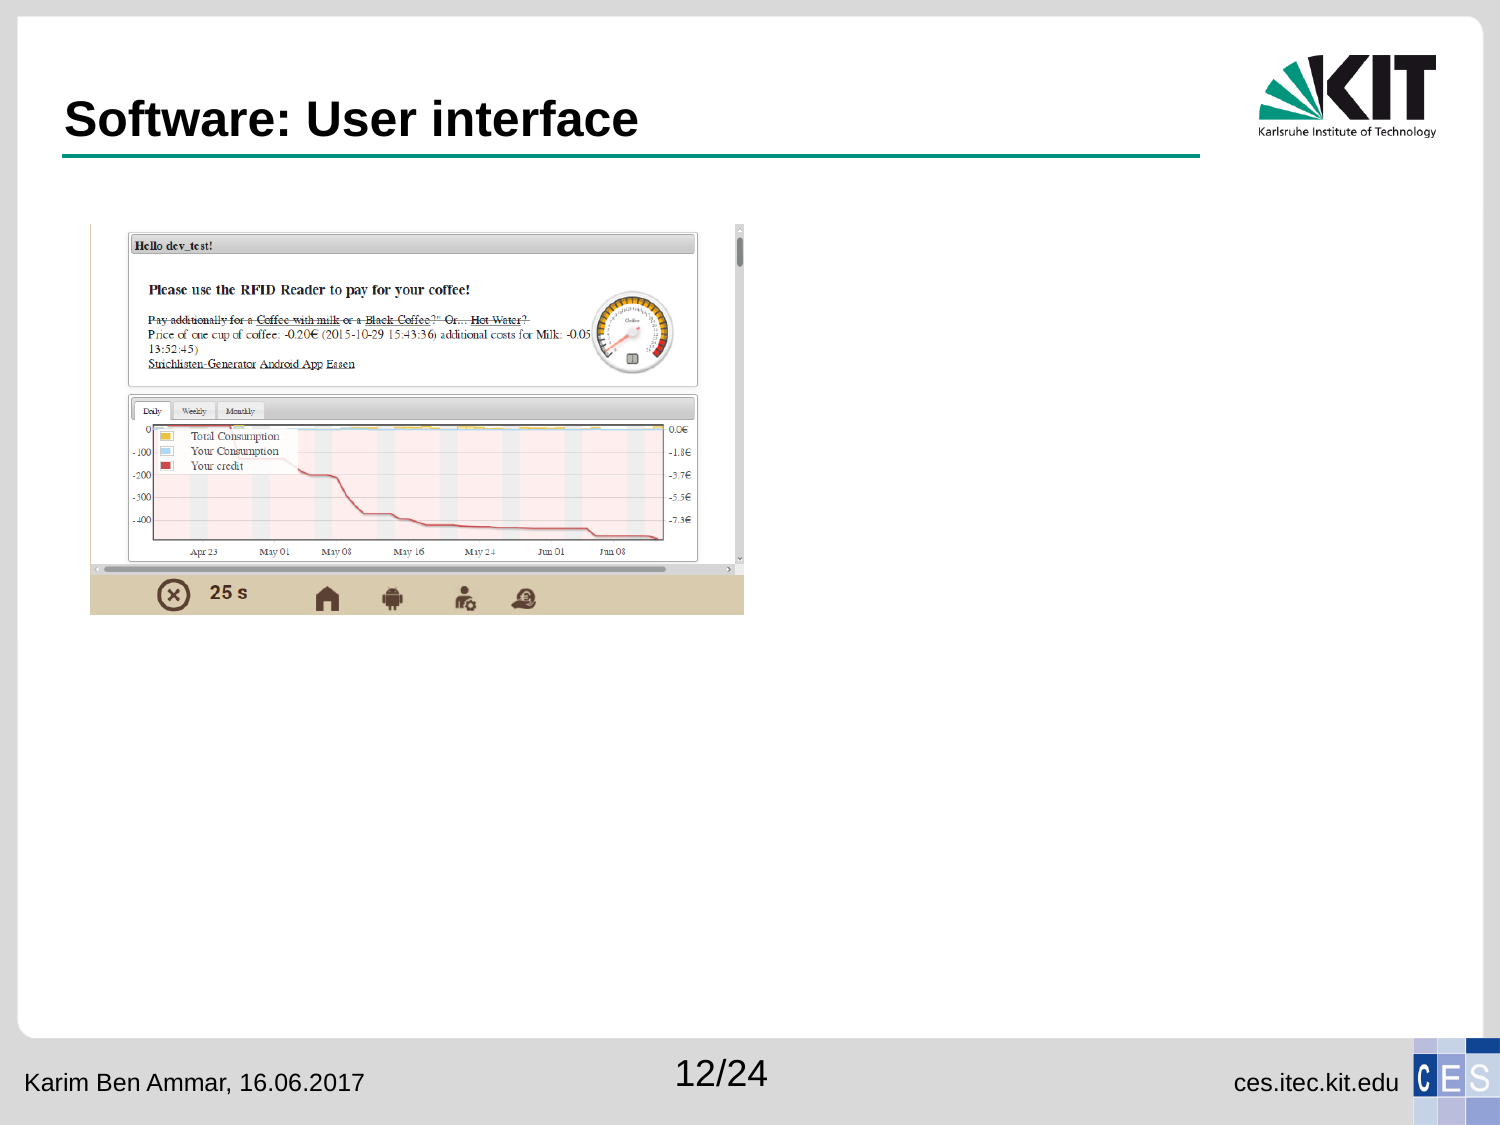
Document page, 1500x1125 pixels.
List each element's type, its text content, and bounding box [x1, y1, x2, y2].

title Software: User interface [64, 54, 1198, 147]
picture [0, 0, 1500, 1125]
text_box 12/24 [659, 1045, 783, 1117]
